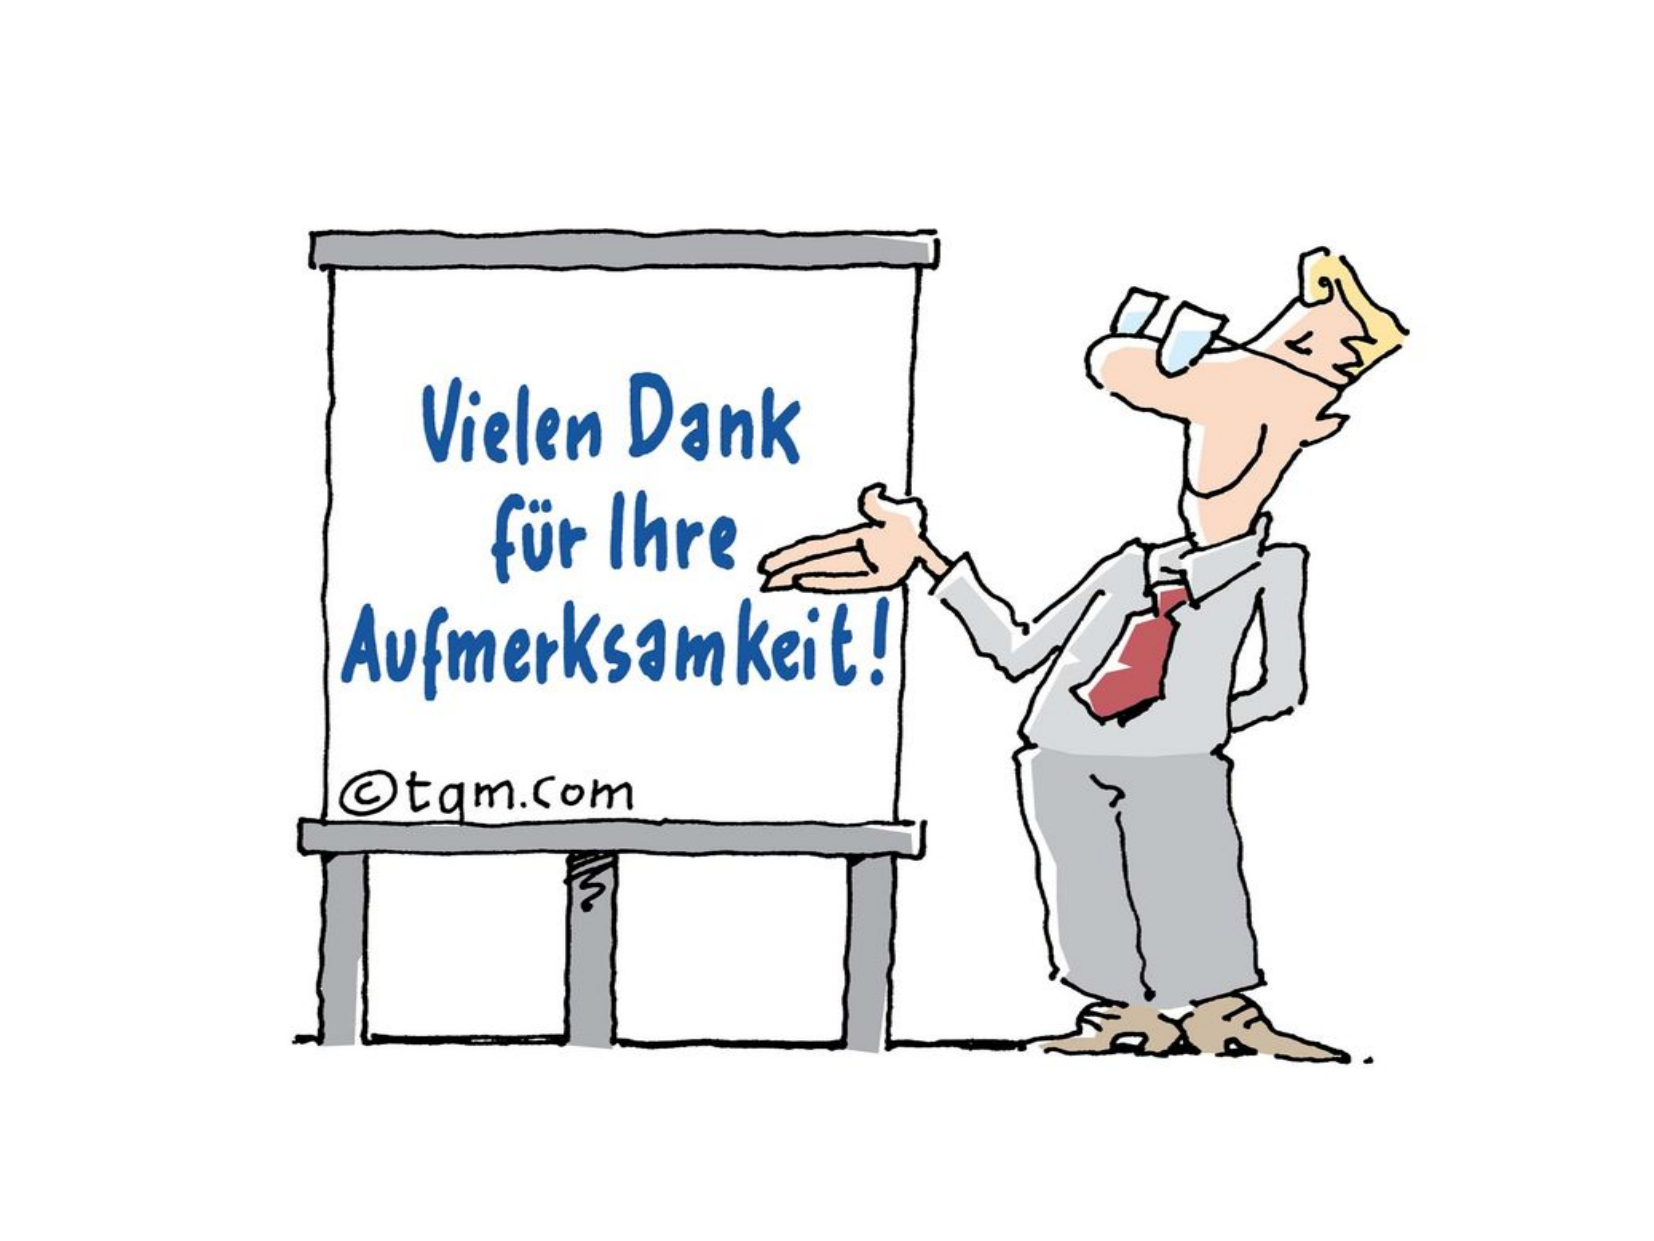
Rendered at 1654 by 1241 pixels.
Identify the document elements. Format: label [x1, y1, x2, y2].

picture [200, 118, 1477, 1123]
